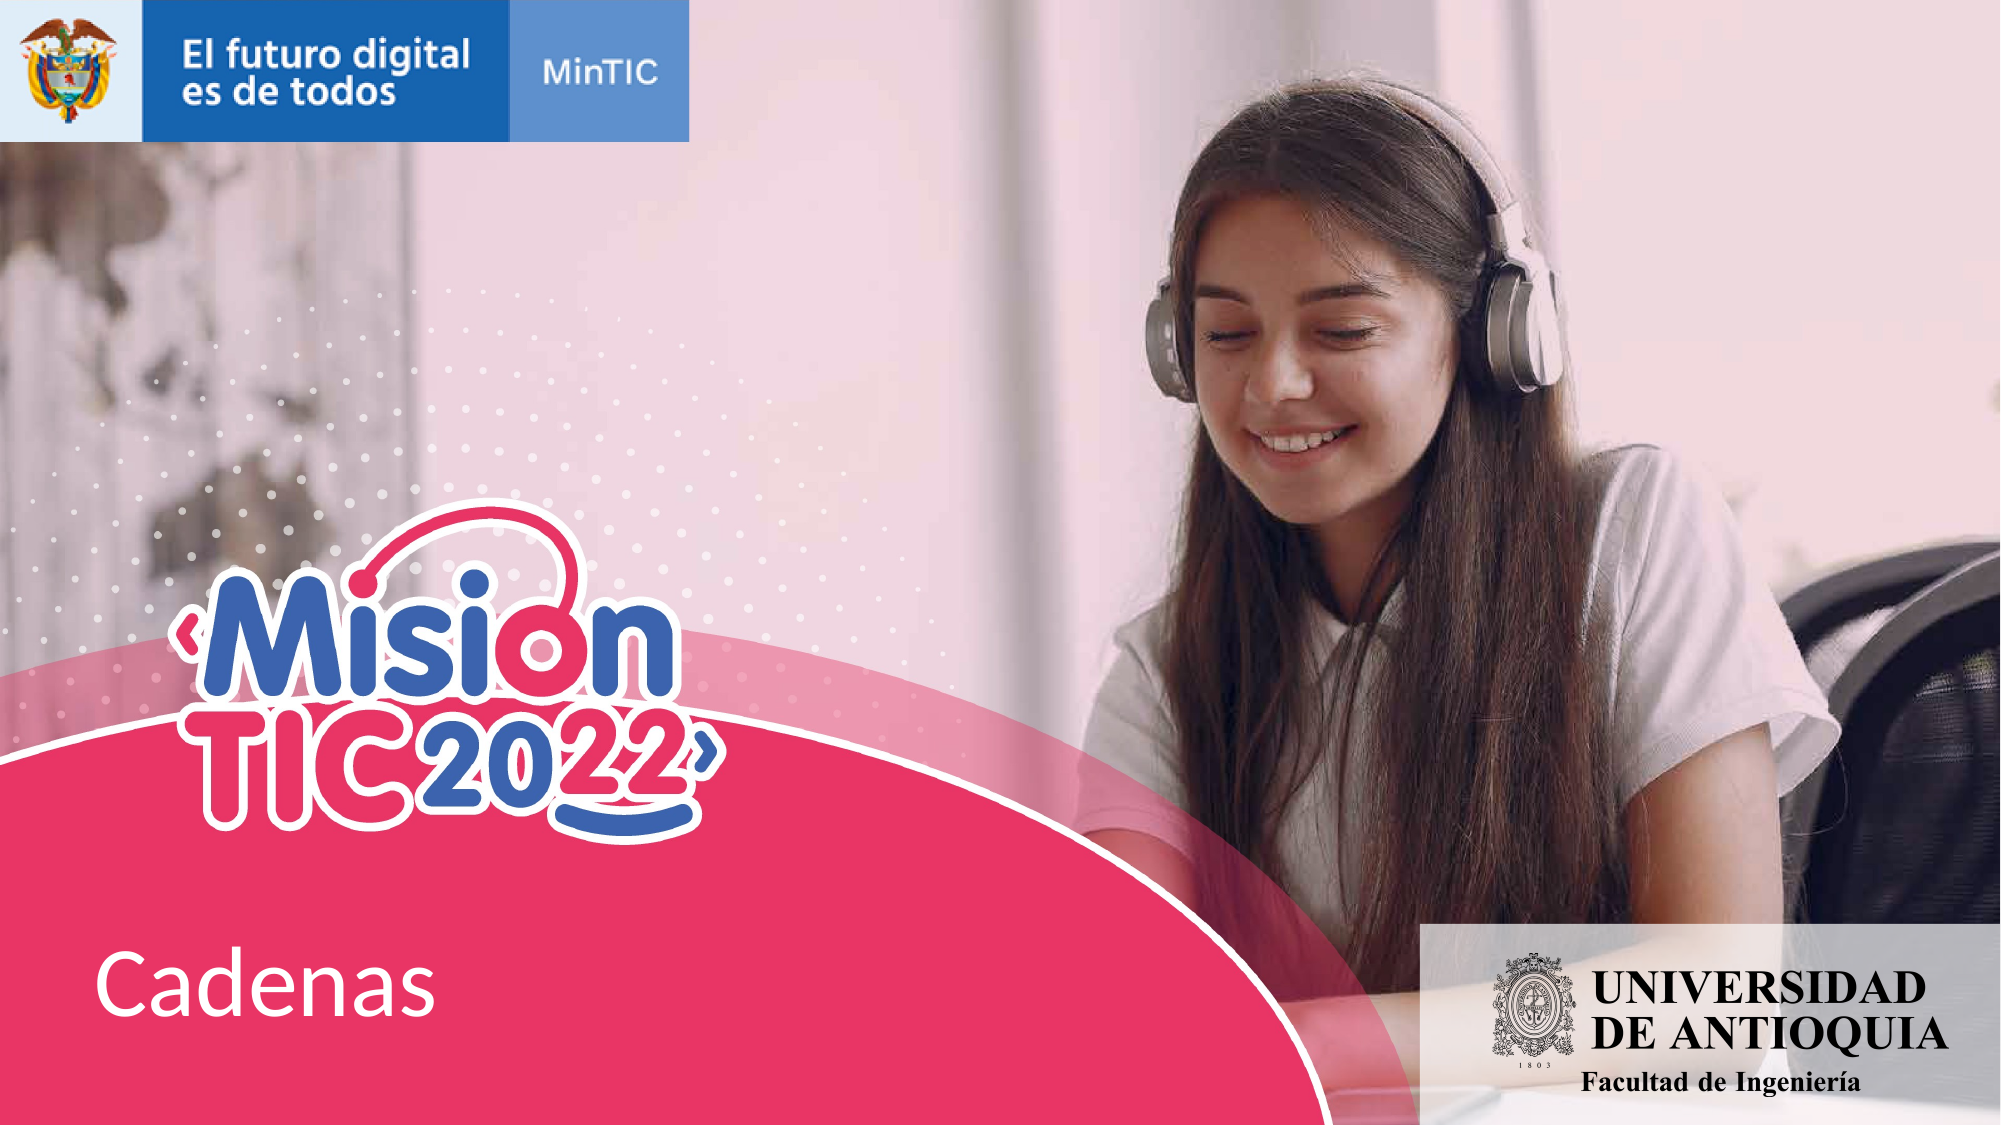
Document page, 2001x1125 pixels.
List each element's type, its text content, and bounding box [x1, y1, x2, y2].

picture [1421, 925, 2001, 1125]
picture [0, 0, 2001, 1125]
title Cadenas [79, 922, 926, 1042]
